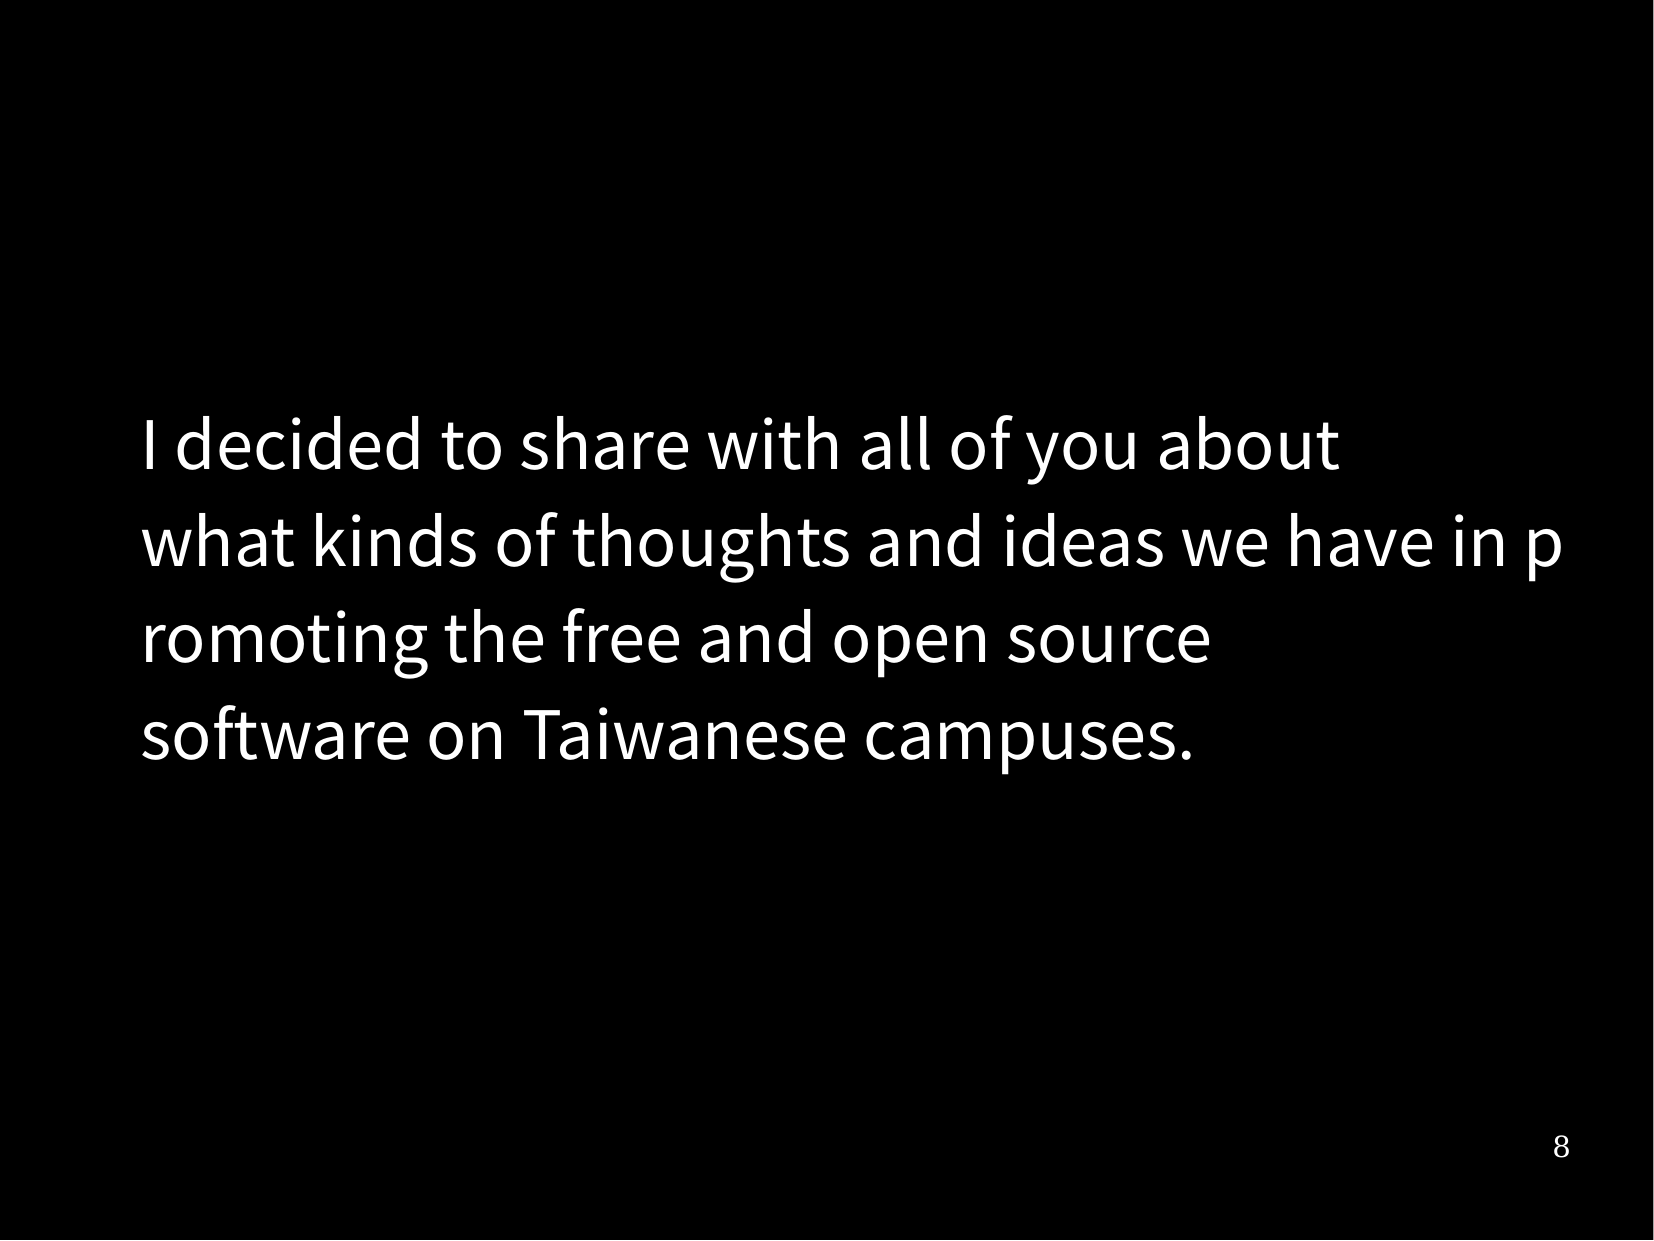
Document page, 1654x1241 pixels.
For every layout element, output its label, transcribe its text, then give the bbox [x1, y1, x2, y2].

text_box I decided to share with all of you about what kinds of thoughts and ideas we have in promoting the free and open source software on Taiwanese campuses. [118, 162, 1595, 912]
